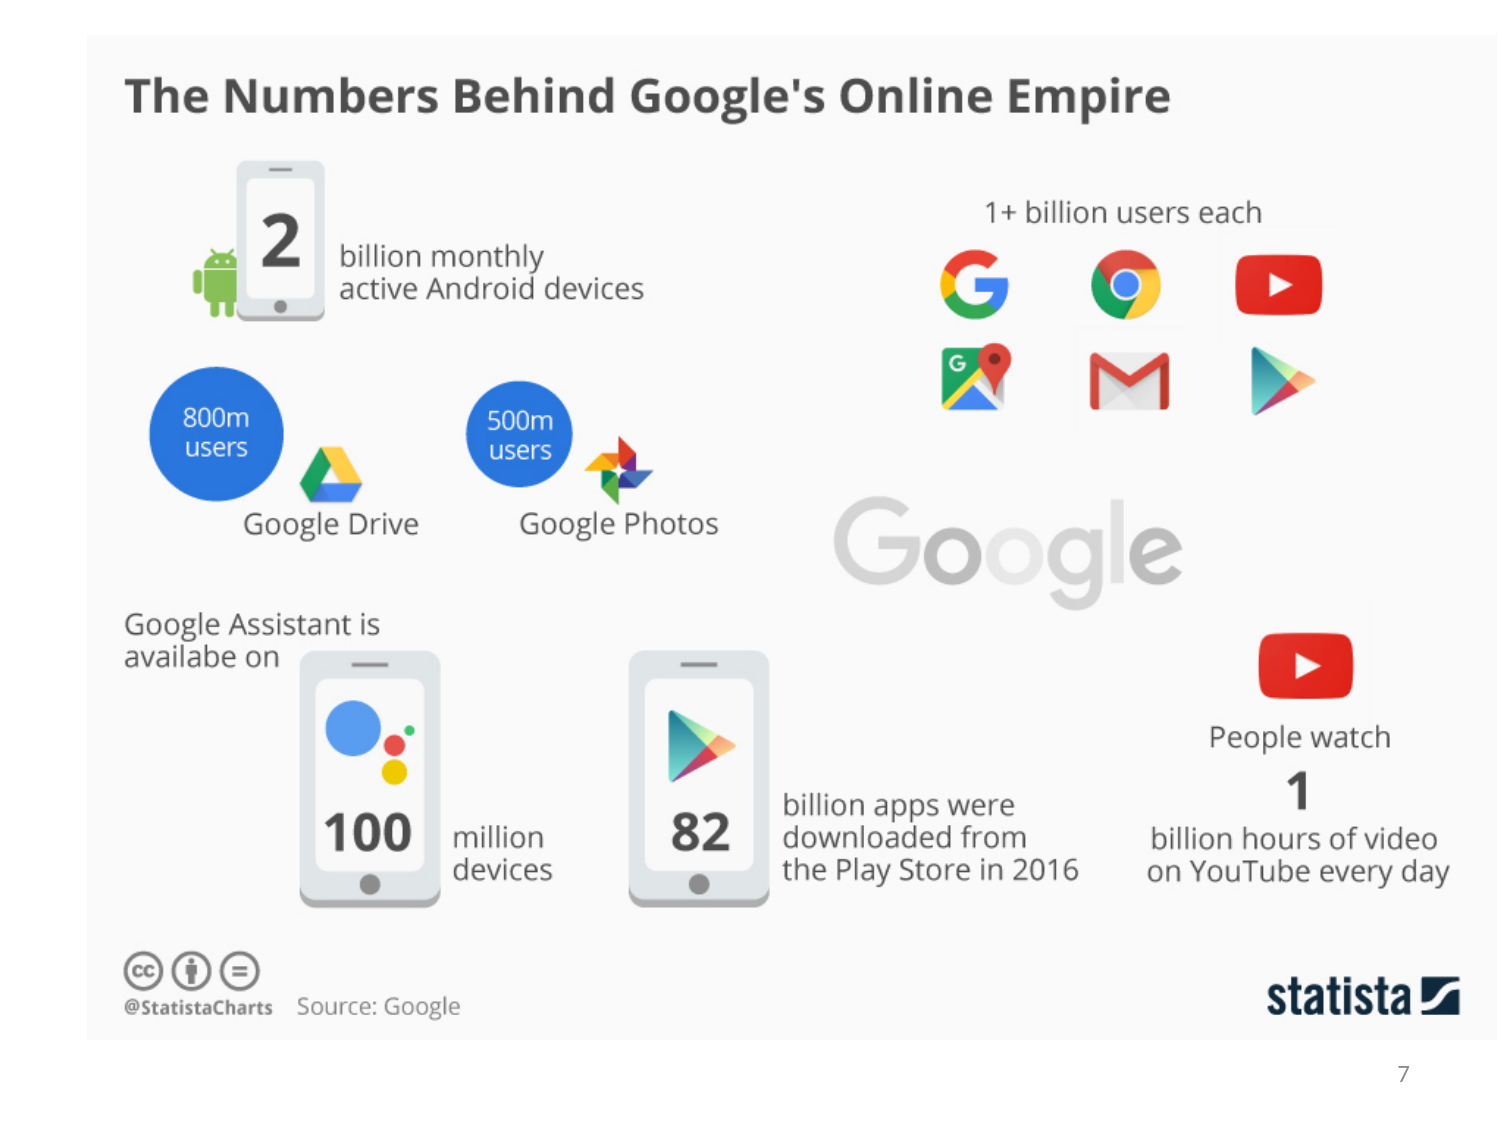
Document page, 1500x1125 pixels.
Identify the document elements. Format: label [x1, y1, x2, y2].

picture [87, 35, 1497, 1040]
